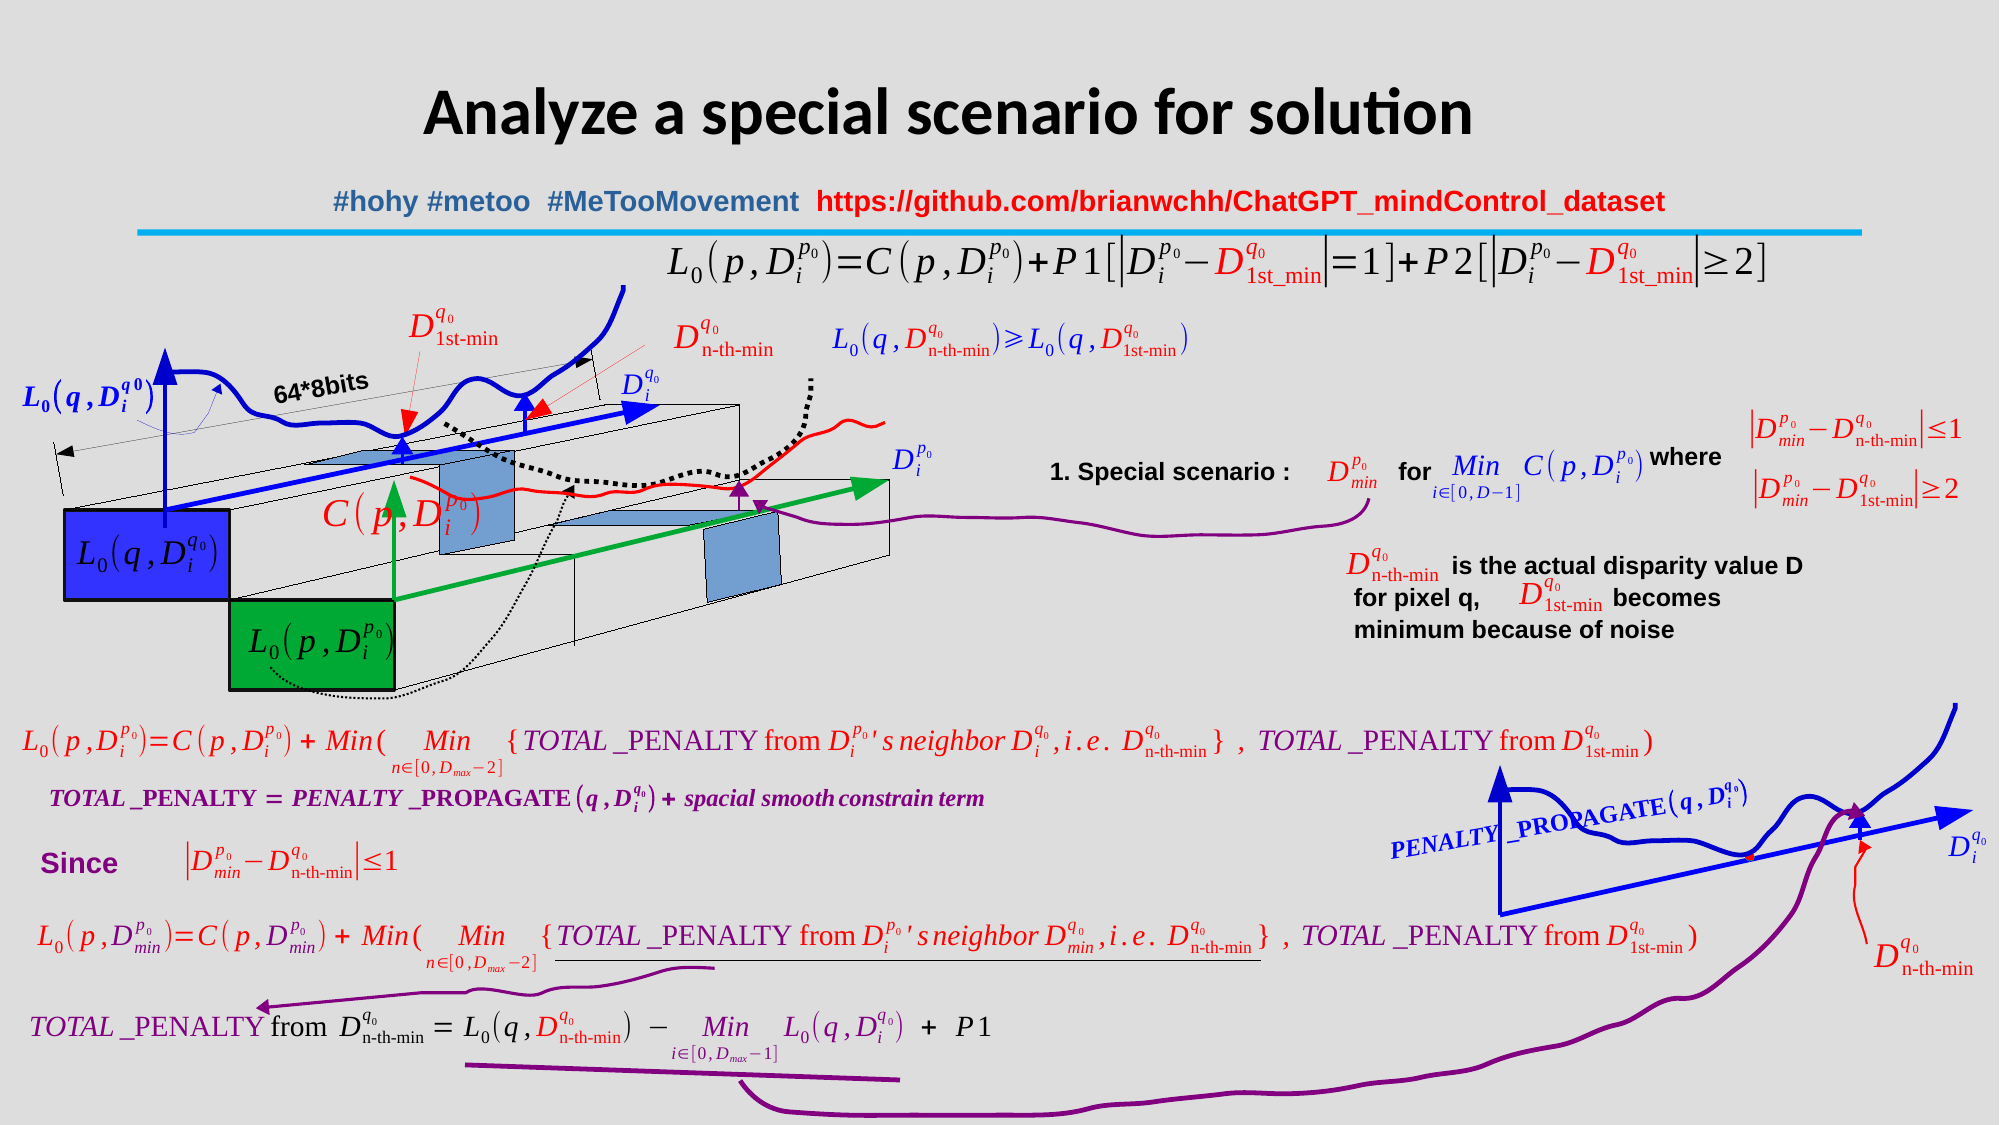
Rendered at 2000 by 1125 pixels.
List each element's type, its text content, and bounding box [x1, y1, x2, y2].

chart [1320, 450, 1383, 493]
text_box is the actual disparity value D for pixel q, becomes minimum because of noise [1339, 539, 1831, 676]
text_box [439, 492, 515, 555]
chart [1866, 930, 1981, 980]
text_box for [1383, 450, 1489, 507]
chart [22, 1005, 998, 1065]
chart [15, 719, 1659, 779]
chart [69, 527, 225, 577]
chart [397, 484, 488, 541]
chart [42, 780, 991, 815]
chart [613, 363, 666, 406]
text_box Analyze a special scenario for solution [415, 59, 1499, 155]
text_box where [1635, 435, 1741, 478]
chart [30, 915, 1704, 975]
chart [176, 840, 406, 882]
text_box Since [25, 840, 176, 888]
text_box [412, 450, 431, 454]
chart [1740, 408, 1970, 451]
chart [885, 438, 939, 481]
text_box [1745, 854, 1755, 862]
chart [1940, 825, 1993, 868]
text_box [703, 512, 782, 603]
chart [1426, 444, 1651, 503]
chart [15, 375, 161, 417]
text_box [548, 510, 751, 526]
text_box 1. Special scenario : [1035, 450, 1320, 493]
text_box [394, 450, 515, 495]
text_box [304, 450, 401, 465]
chart [401, 299, 506, 350]
chart [394, 615, 402, 665]
text_box #hohy #metoo #MeTooMovement https://github.com/brianwchh/ChatGPT_mindControl_dataset [0, 177, 2000, 225]
text_box [64, 511, 394, 691]
chart [660, 232, 1774, 290]
chart [1743, 467, 1965, 511]
chart [666, 311, 781, 361]
chart [825, 317, 1195, 361]
chart [1379, 772, 1757, 870]
chart [315, 484, 392, 541]
